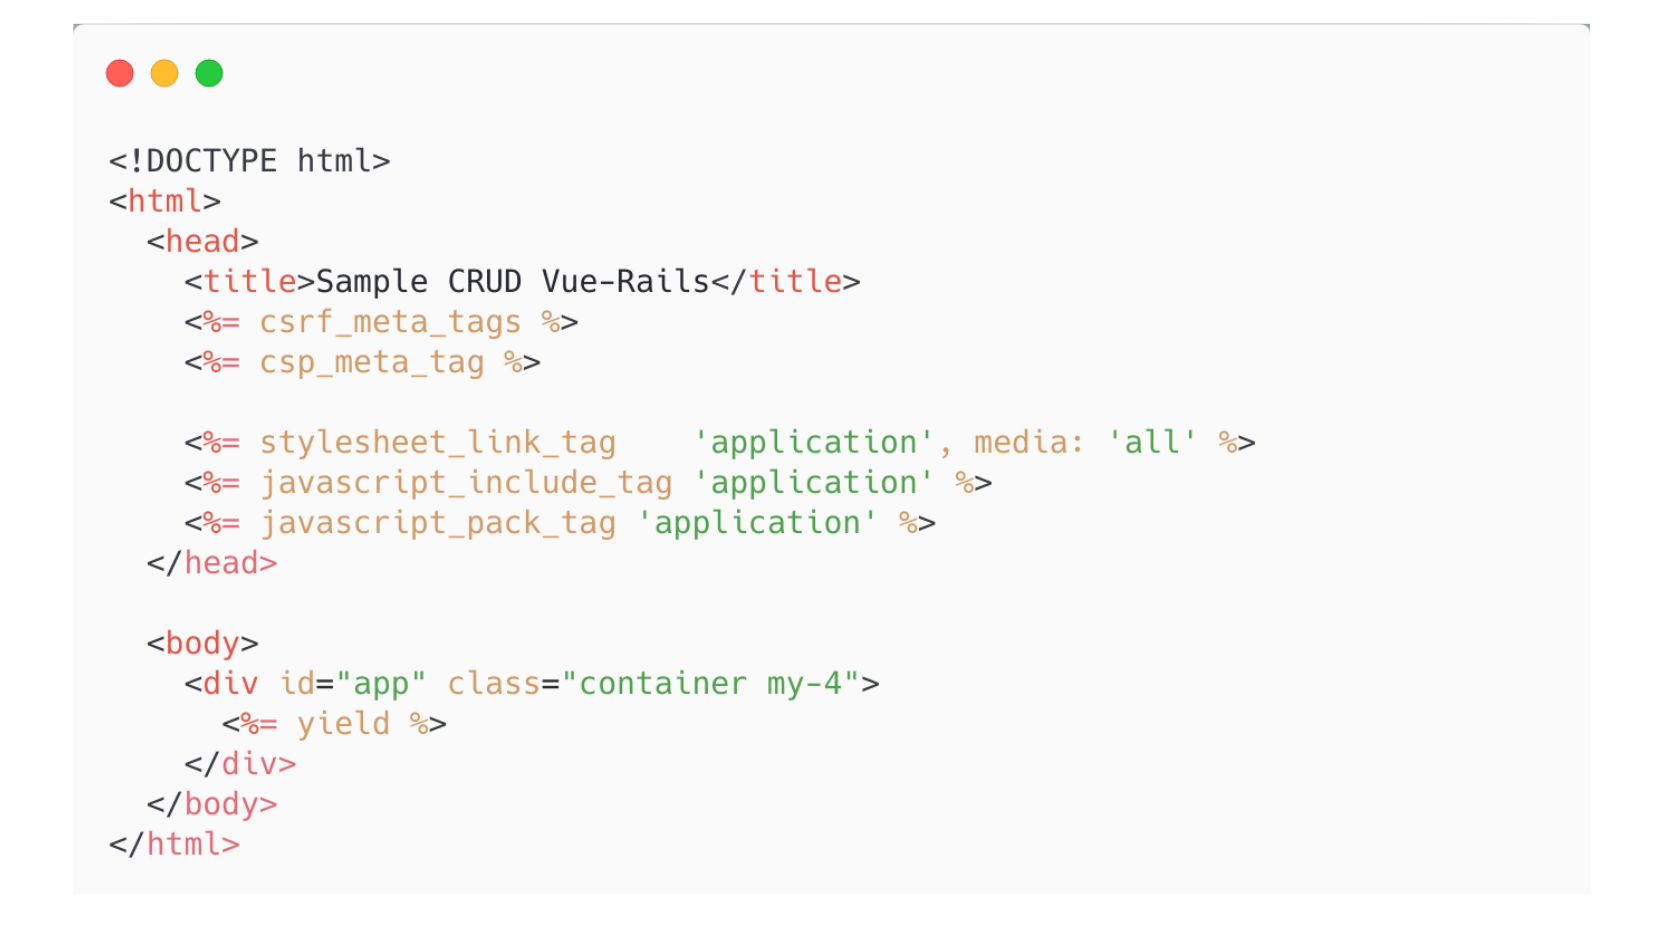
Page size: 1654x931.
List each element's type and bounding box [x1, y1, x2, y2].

picture [73, 23, 1591, 894]
